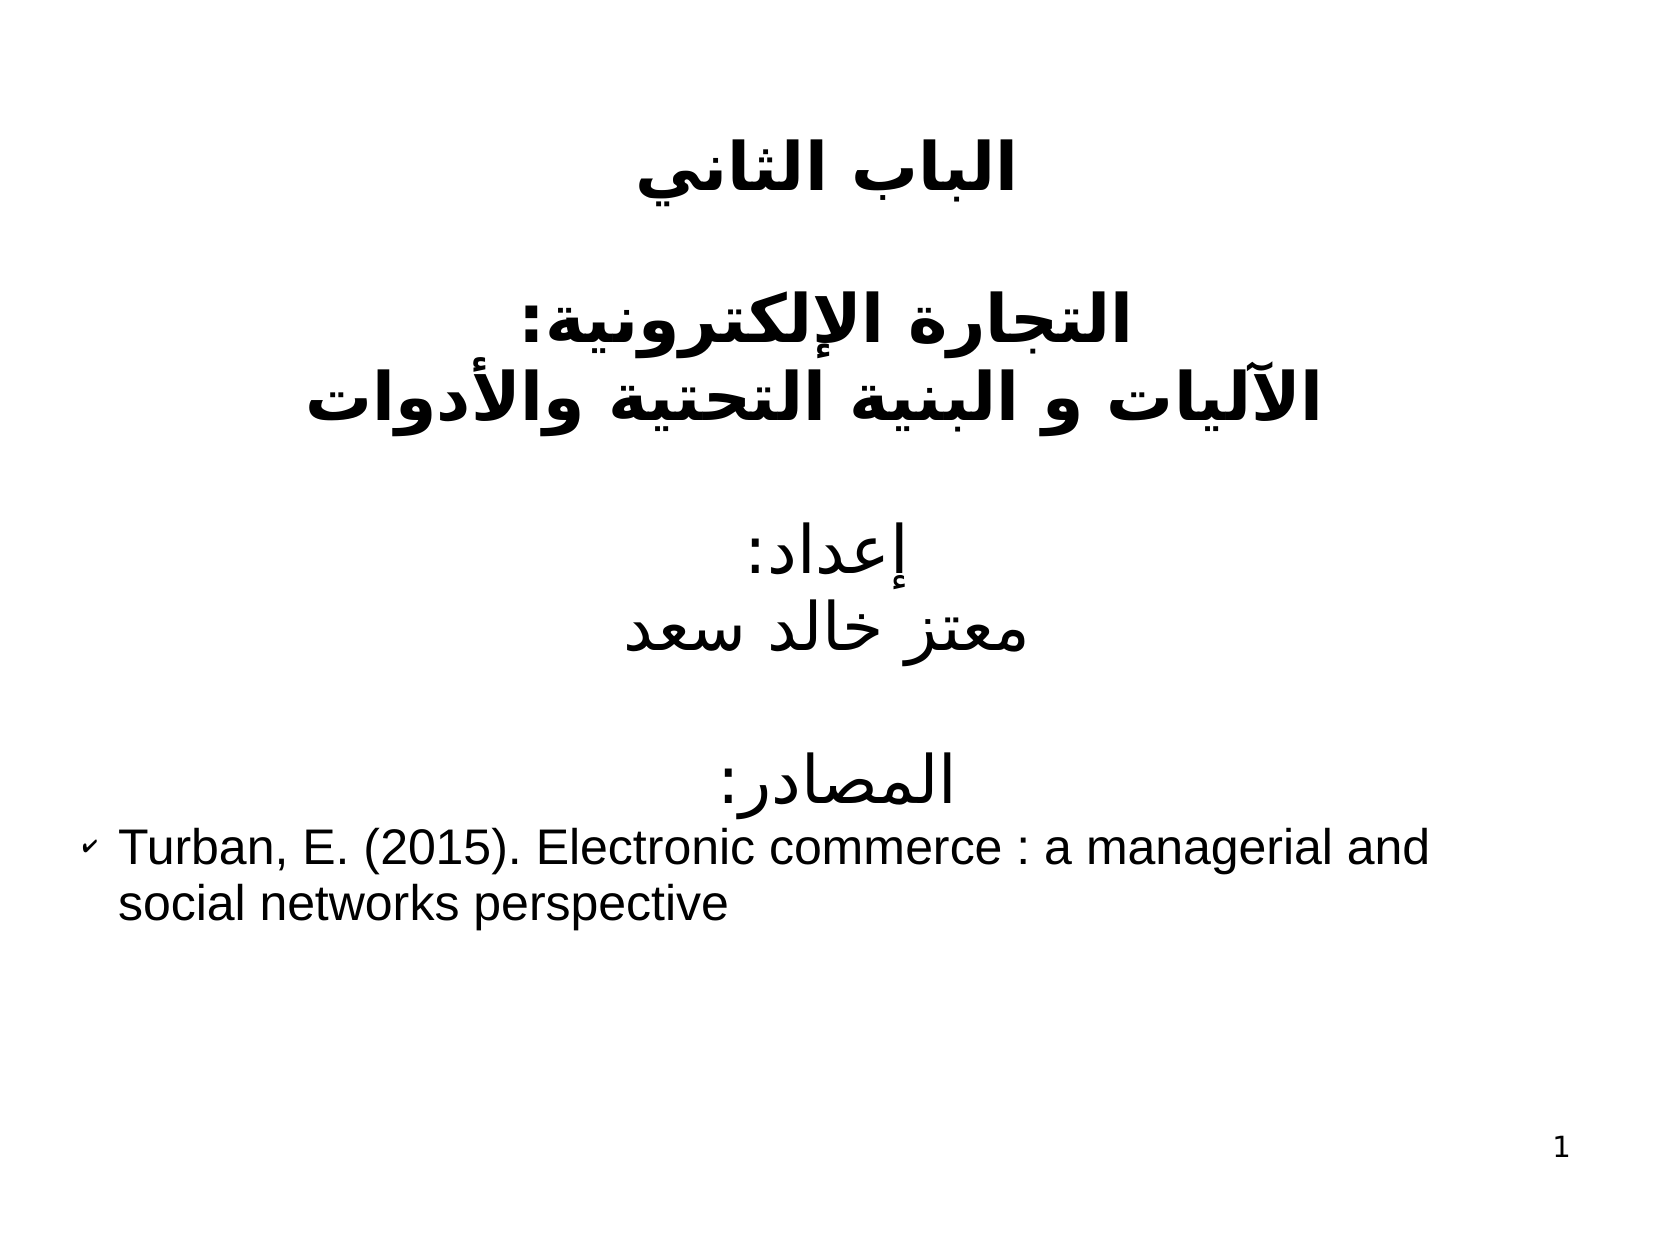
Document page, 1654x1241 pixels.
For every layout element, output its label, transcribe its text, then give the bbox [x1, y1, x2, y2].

subtitle الباب الثاني التجارة الإلكترونية: الآليات و البنية التحتية والأدوات إعداد: معتز خالد سعد المصادر: Turban, E. (2015). Electronic commerce : a managerial and social networks perspective [82, 49, 1571, 1010]
